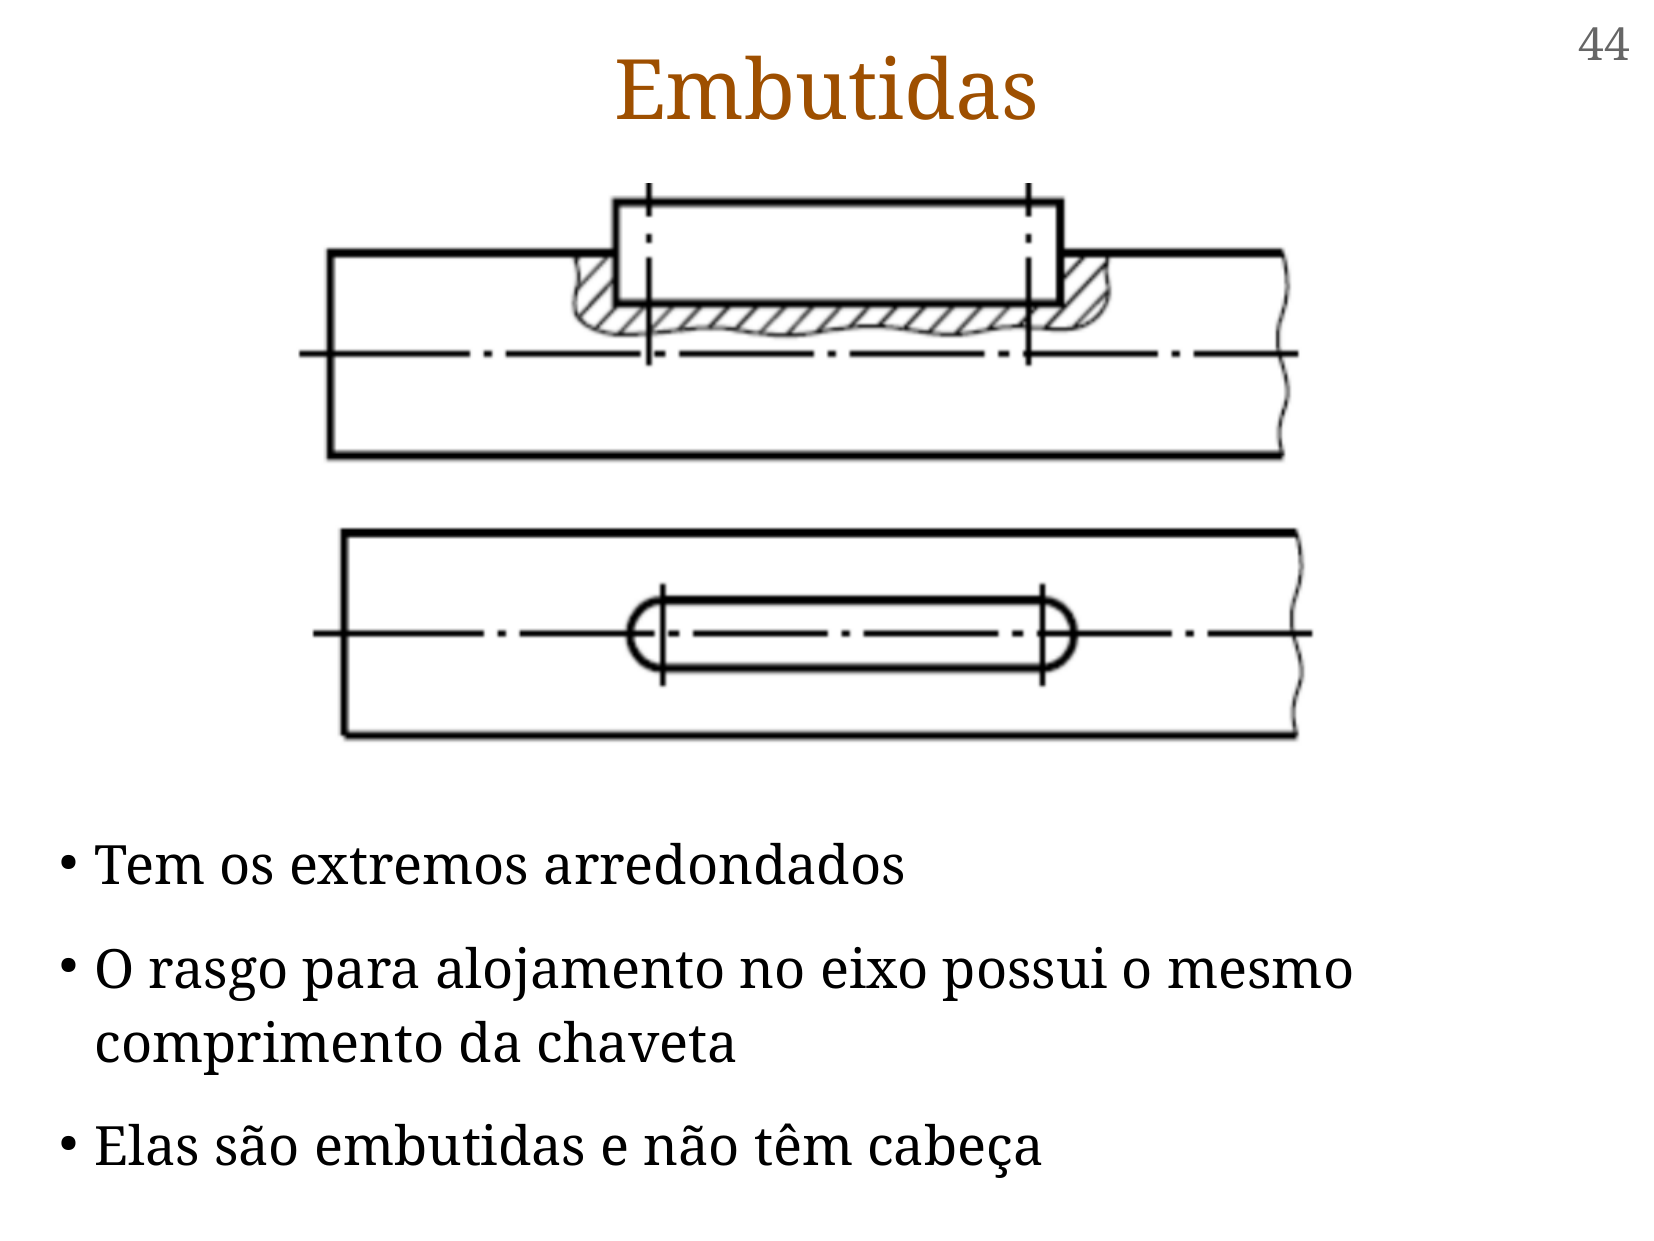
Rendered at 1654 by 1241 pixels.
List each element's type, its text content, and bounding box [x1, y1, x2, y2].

picture [283, 183, 1306, 465]
picture [300, 517, 1334, 759]
title Embutidas [59, 29, 1595, 148]
list Tem os extremos arredondados O rasgo para alojamento no eixo possui o mesmo comprimento da chaveta Elas são embutidas e não têm cabeça [59, 826, 1595, 1211]
